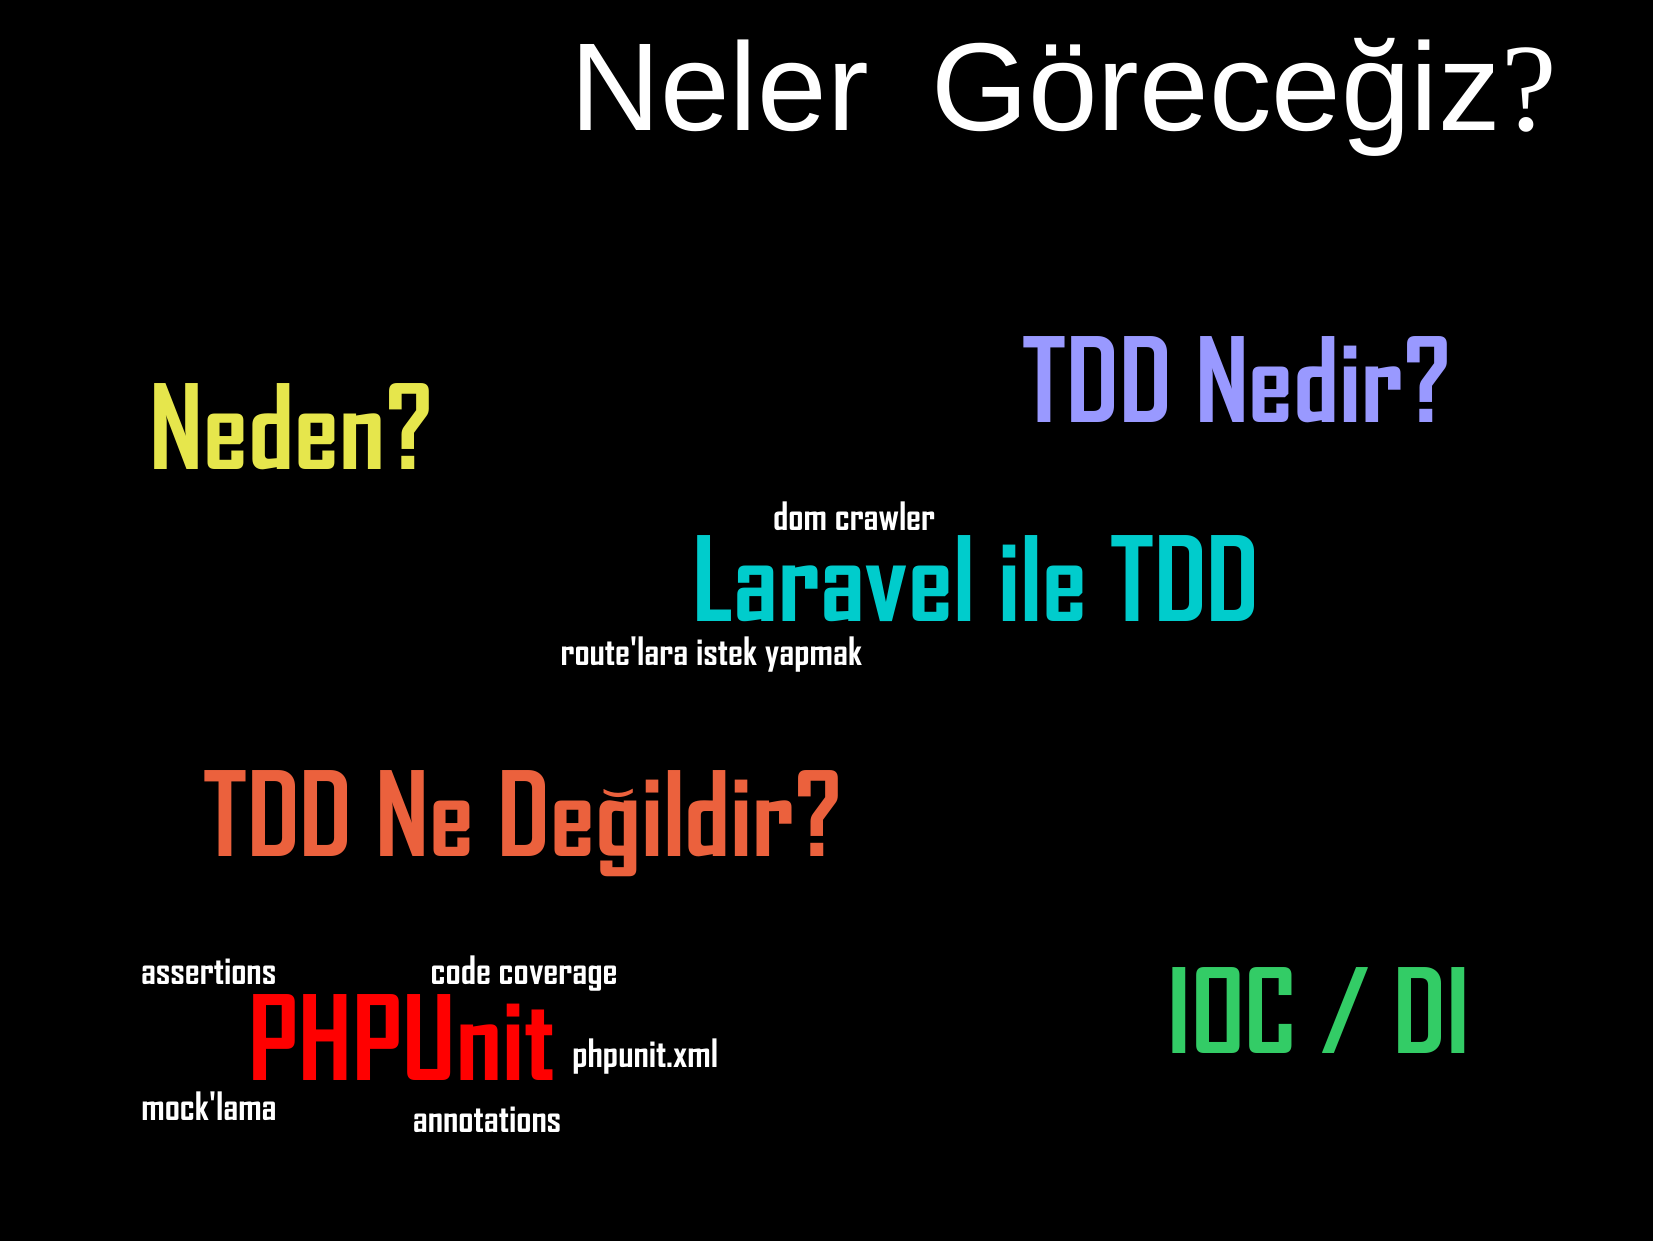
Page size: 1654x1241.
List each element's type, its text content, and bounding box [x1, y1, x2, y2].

text_box phpunit.xml [557, 1022, 734, 1083]
text_box TDD Ne Değildir? [188, 736, 858, 887]
text_box TDD Nedir? [1007, 302, 1467, 453]
text_box mock'lama [126, 1075, 292, 1136]
text_box IOC / DI [1153, 934, 1486, 1085]
text_box route'lara istek yapmak [545, 620, 878, 681]
text_box assertions [126, 939, 293, 1000]
text_box annotations [398, 1087, 577, 1148]
text_box code coverage [415, 939, 633, 1000]
text_box PHPUnit [233, 960, 571, 1111]
text_box Laravel ile TDD [677, 501, 1275, 652]
text_box Neler Göreceğiz? [555, 36, 1098, 201]
text_box dom crawler [758, 485, 951, 546]
text_box Neden? [135, 349, 448, 500]
